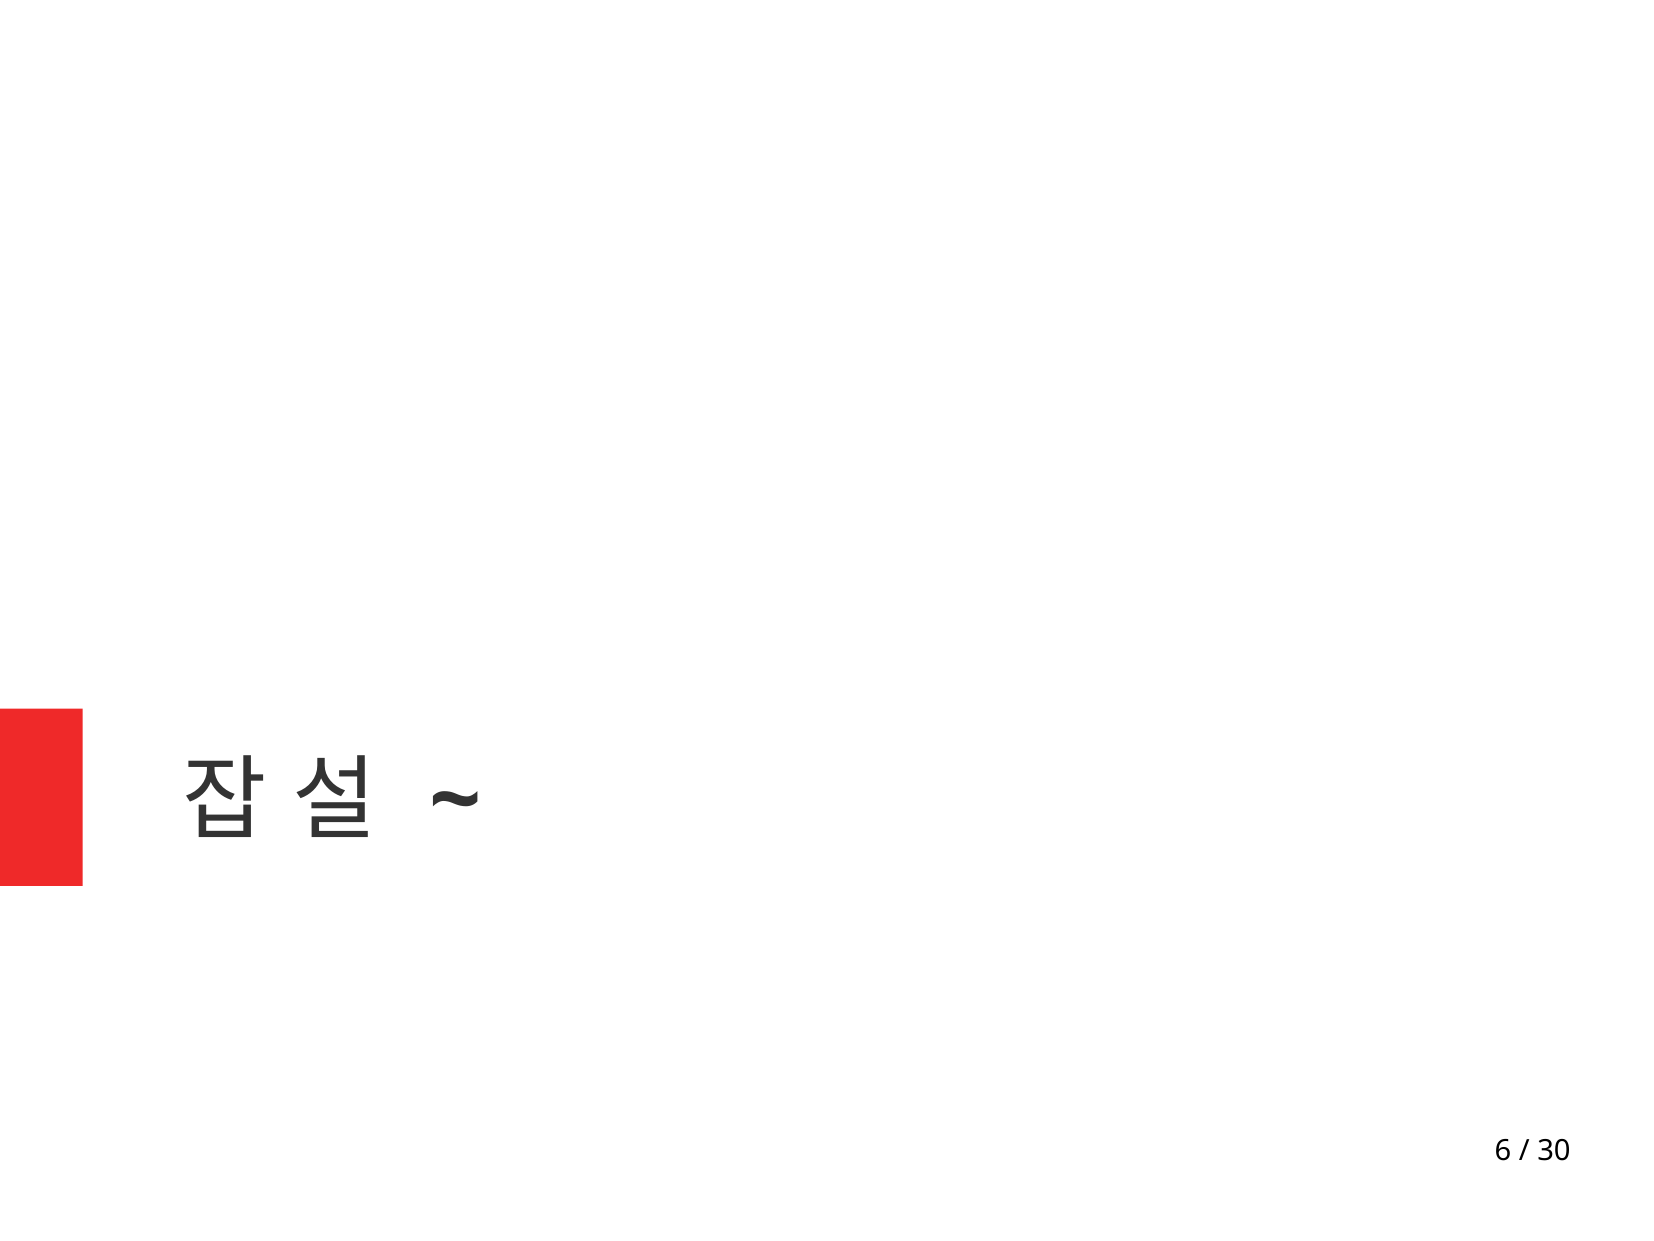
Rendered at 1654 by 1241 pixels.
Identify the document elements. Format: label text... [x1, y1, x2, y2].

title 잡 설 ~ [129, 655, 1536, 928]
